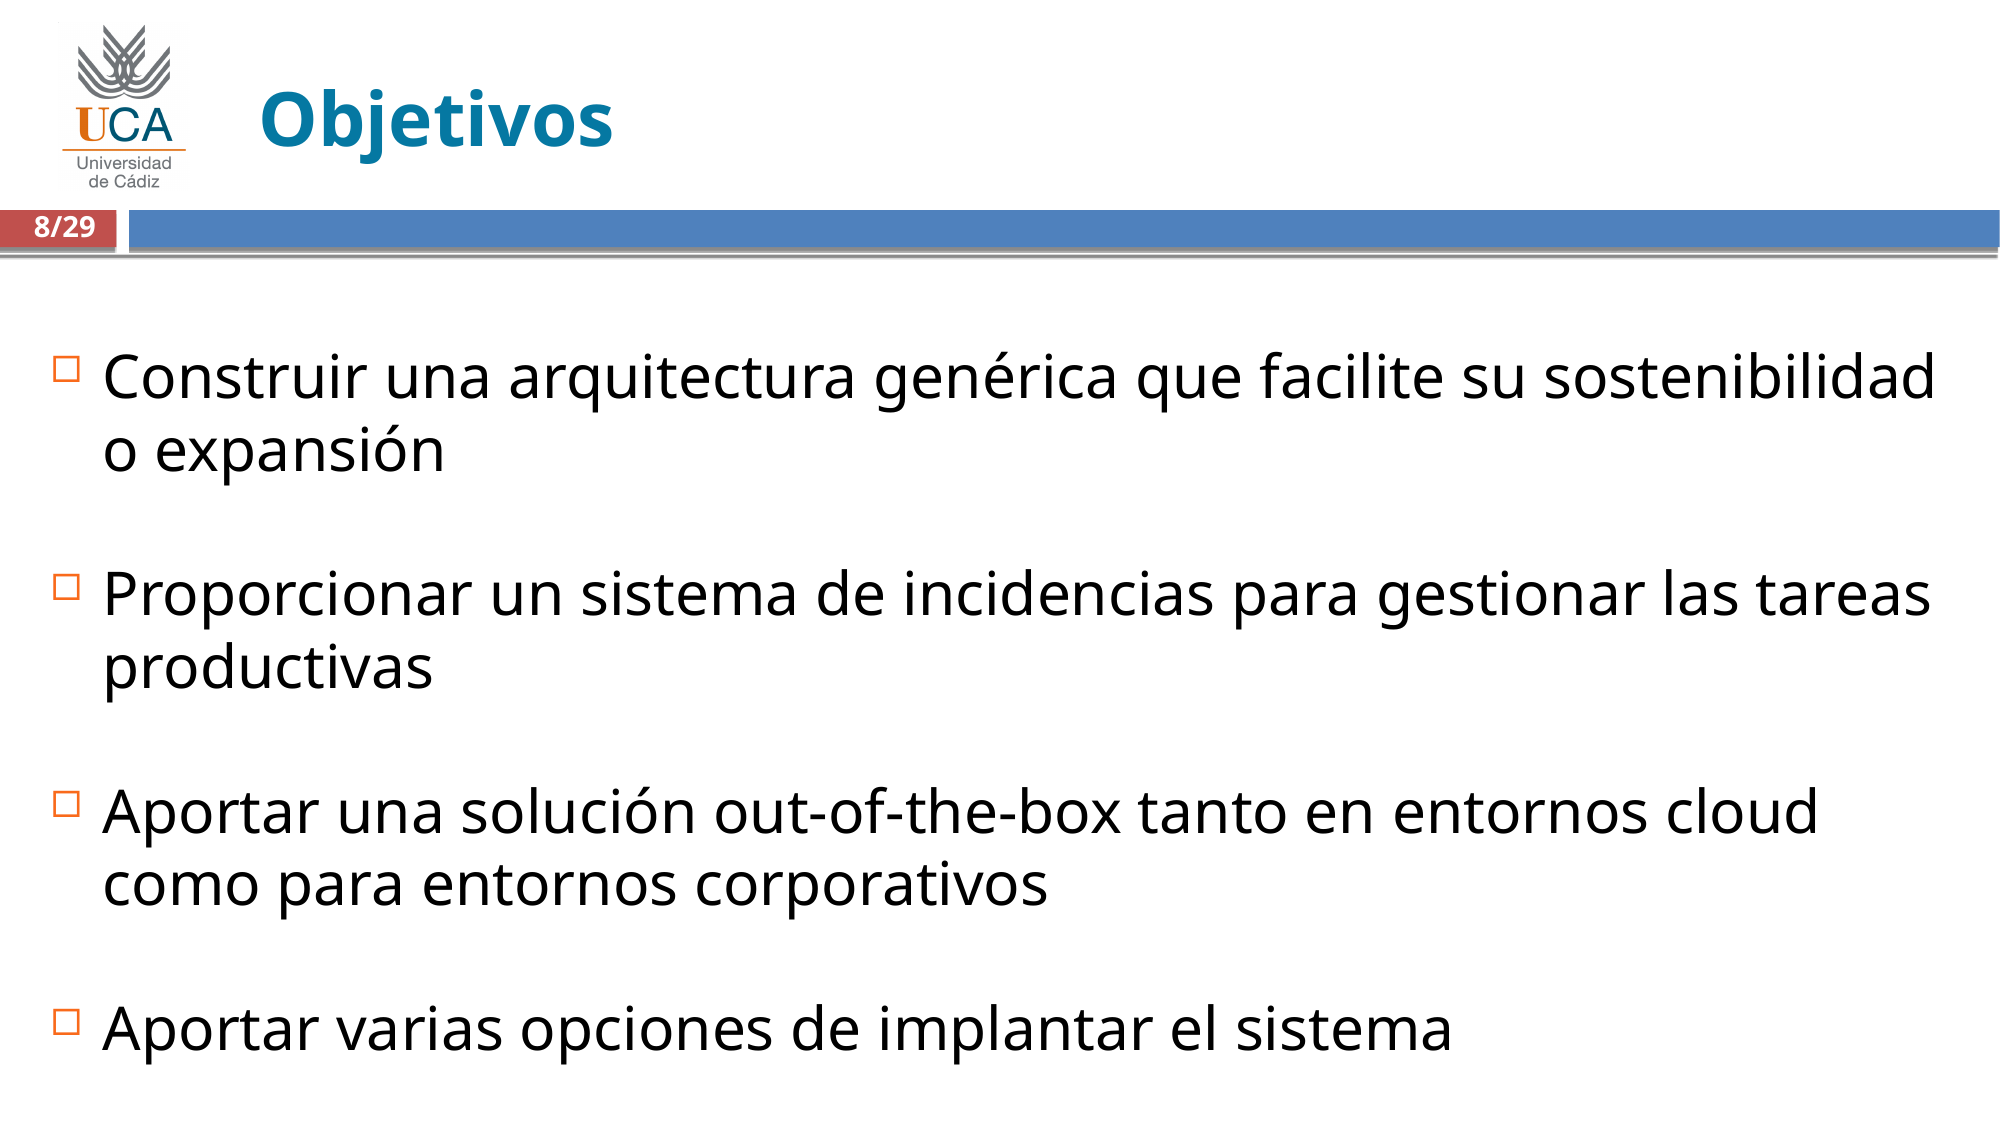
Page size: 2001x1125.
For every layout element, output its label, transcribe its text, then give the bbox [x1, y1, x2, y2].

text_box Construir una arquitectura genérica que facilite su sostenibilidad o expansión Proporcionar un sistema de incidencias para gestionar las tareas productivas Aportar una solución out-of-the-box tanto en entornos cloud como para entornos corporativos Aportar varias opciones de implantar el sistema [35, 330, 1961, 1063]
text_box <número>/29 [0, 196, 130, 260]
text_box Objetivos [243, 44, 1752, 188]
picture [58, 22, 190, 191]
